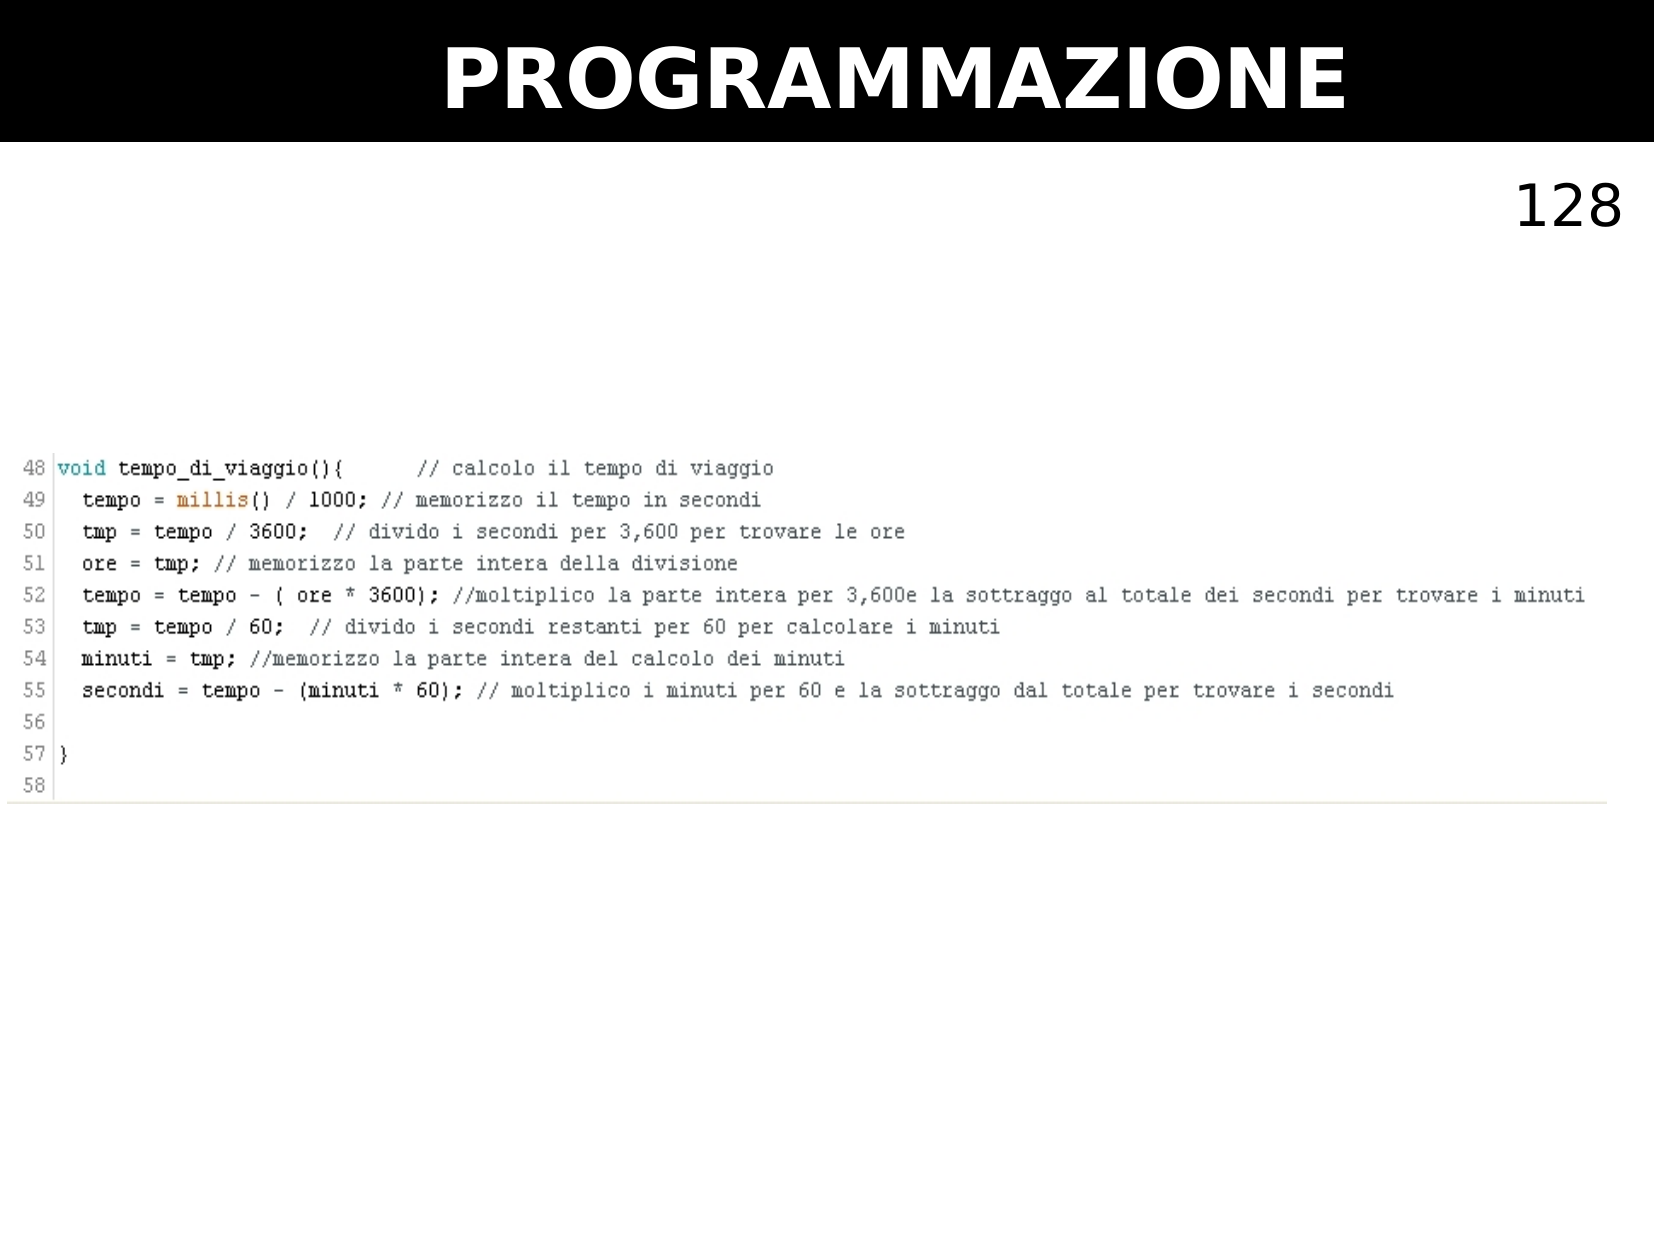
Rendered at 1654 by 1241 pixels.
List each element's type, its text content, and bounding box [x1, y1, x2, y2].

text_box [0, 0, 1654, 142]
text_box PROGRAMMAZIONE [425, 23, 1366, 136]
text_box 128 [1498, 165, 1640, 249]
picture [7, 453, 1607, 804]
